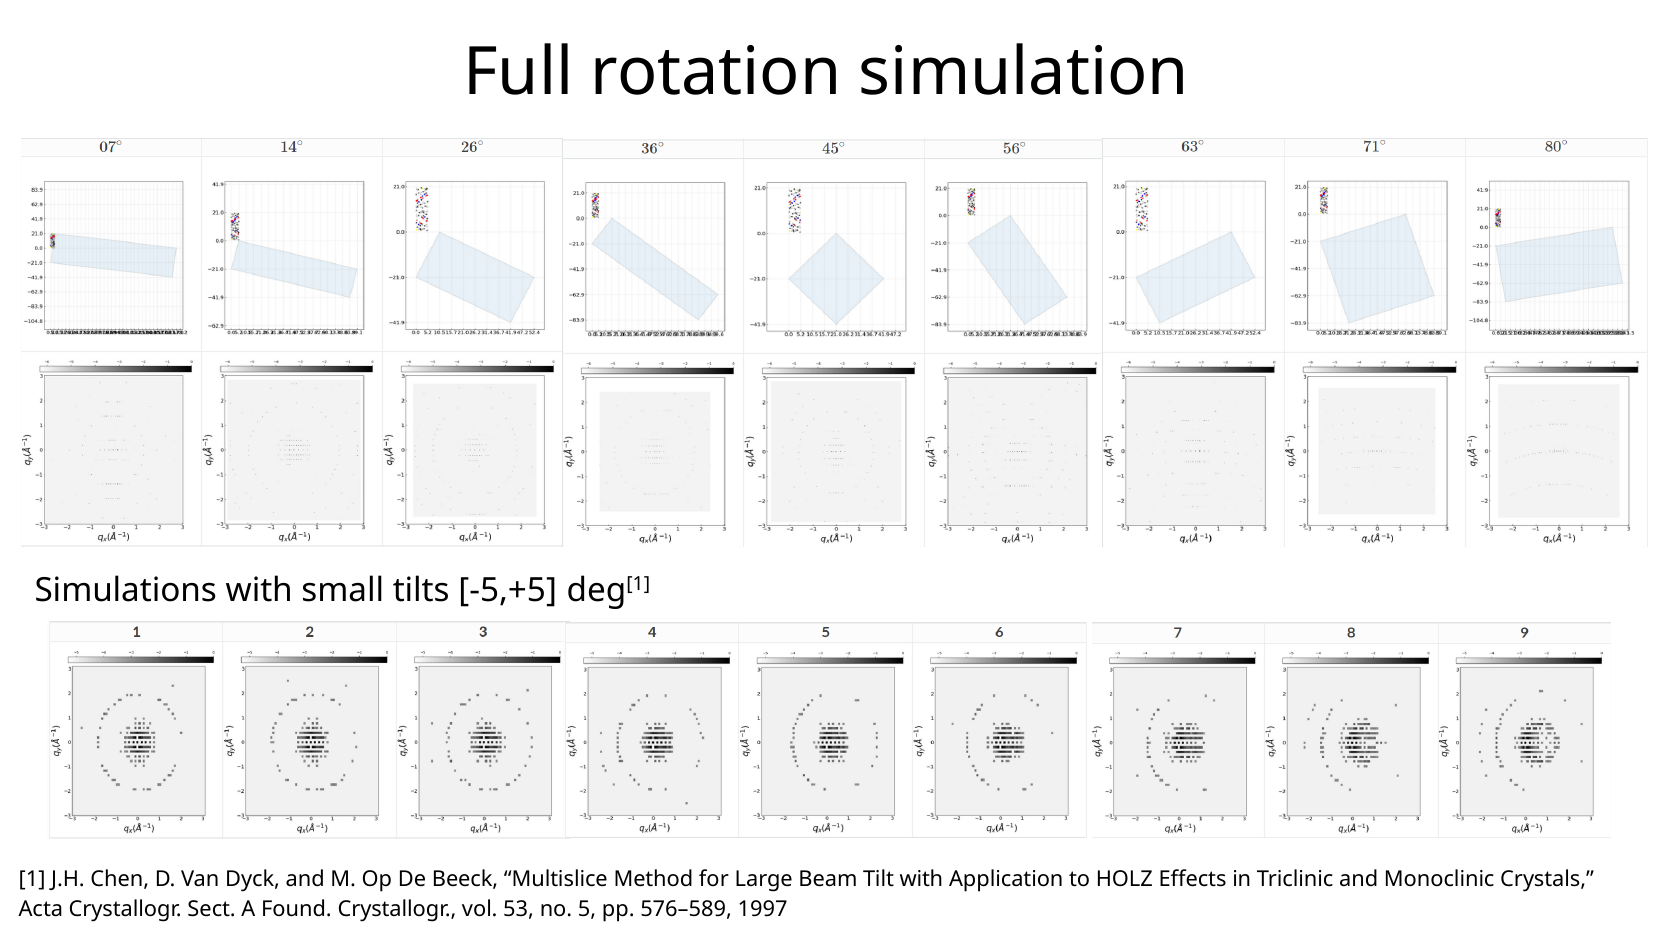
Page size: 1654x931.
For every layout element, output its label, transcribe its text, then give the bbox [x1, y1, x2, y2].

text_box Simulations with small tilts [-5,+5] deg[1] [19, 558, 1654, 647]
title Full rotation simulation [0, 0, 1654, 139]
picture [1092, 622, 1611, 839]
text_box [1] J.H. Chen, D. Van Dyck, and M. Op De Beeck, “Multislice Method for Large Beam Tilt with Application to HOLZ Effects in Triclinic and Monoclinic Crystals,” Acta Crystallogr. Sect. A Found. Crystallogr., vol. 53, no. 5, pp. 576–589, 1997 [3, 856, 1654, 930]
picture [47, 621, 1087, 839]
picture [21, 138, 1648, 547]
